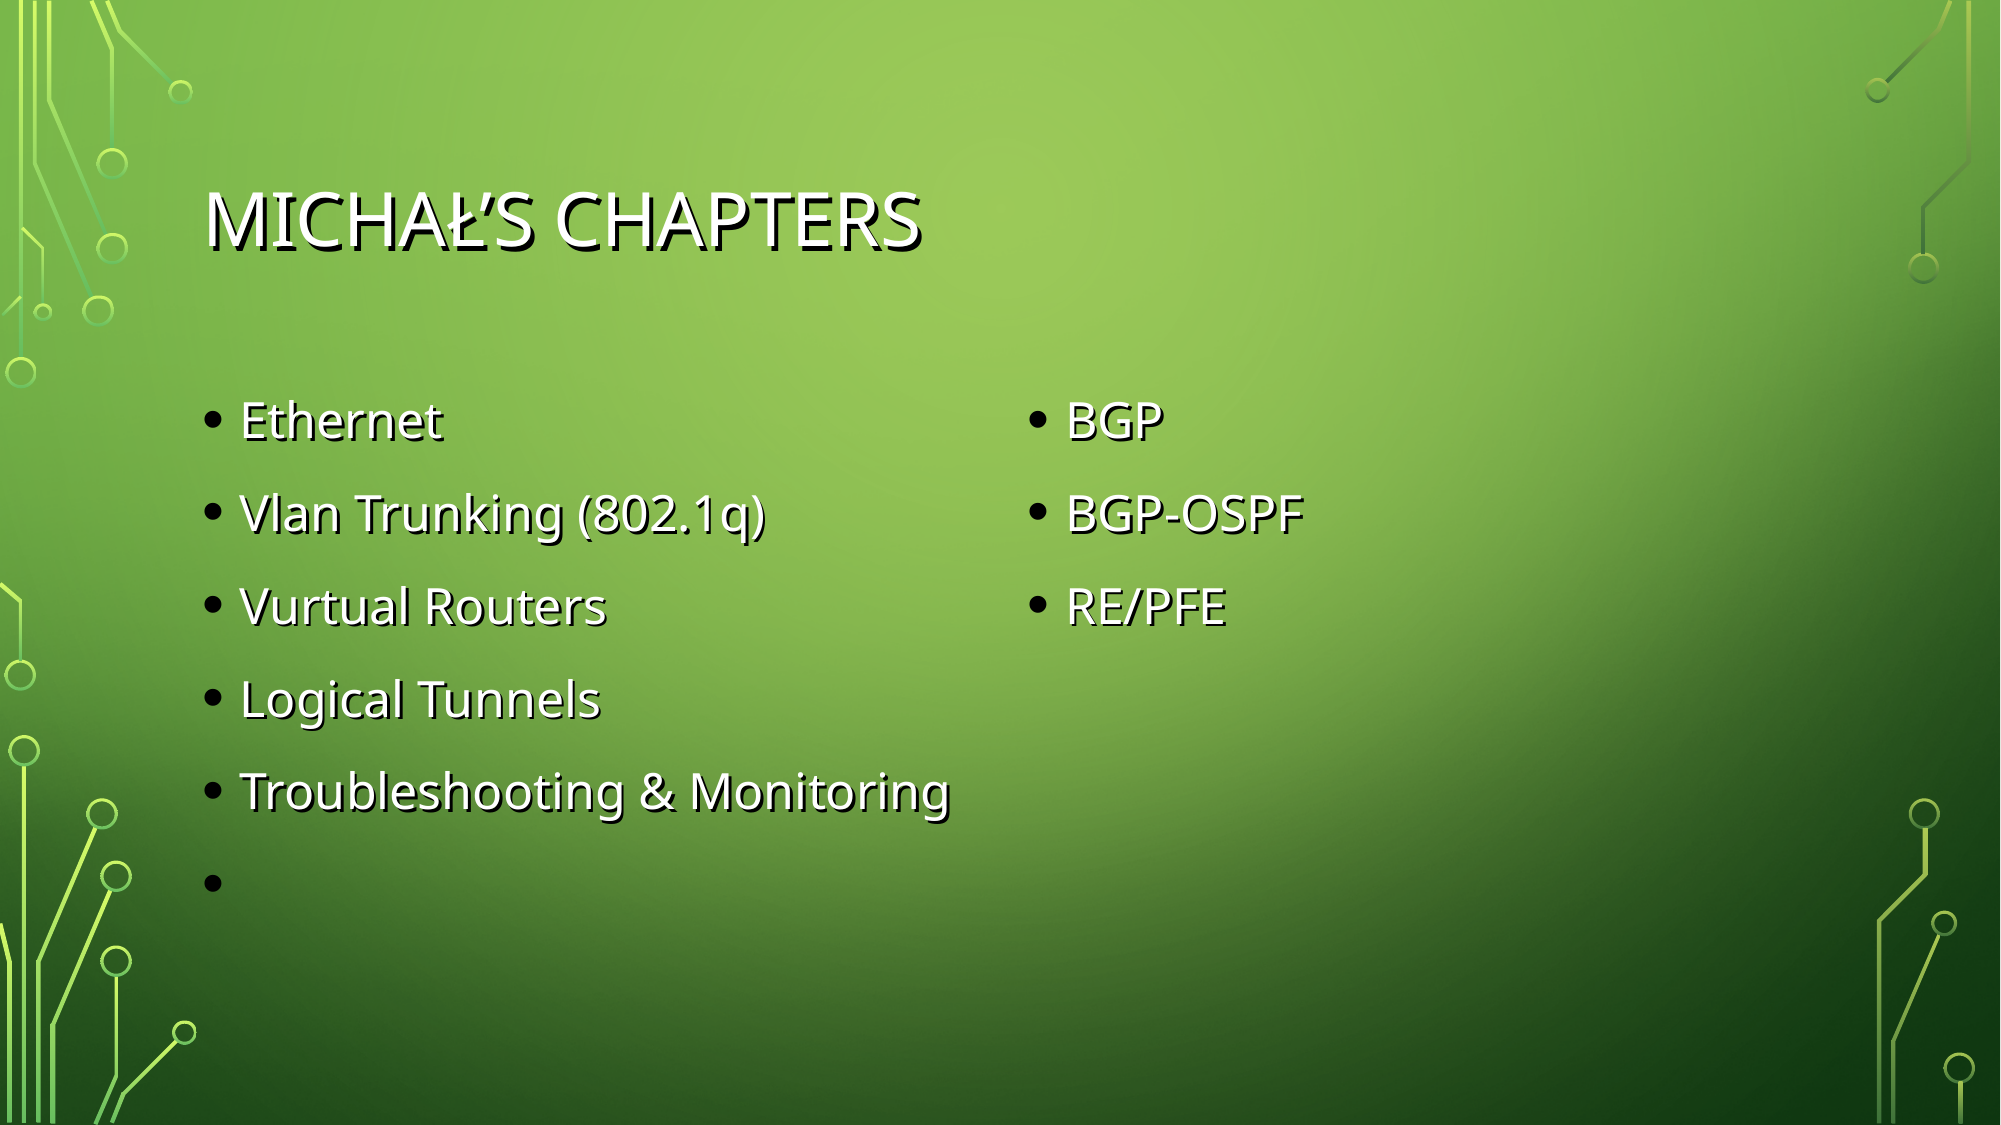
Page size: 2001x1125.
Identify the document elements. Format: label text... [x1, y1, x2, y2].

title Michał’s Chapters [187, 101, 1813, 344]
list BGP BGP-OSPF RE/PFE [1012, 369, 1813, 951]
list Ethernet Vlan Trunking (802.1q) Vurtual Routers Logical Tunnels Troubleshooting & Monitoring [187, 369, 988, 951]
